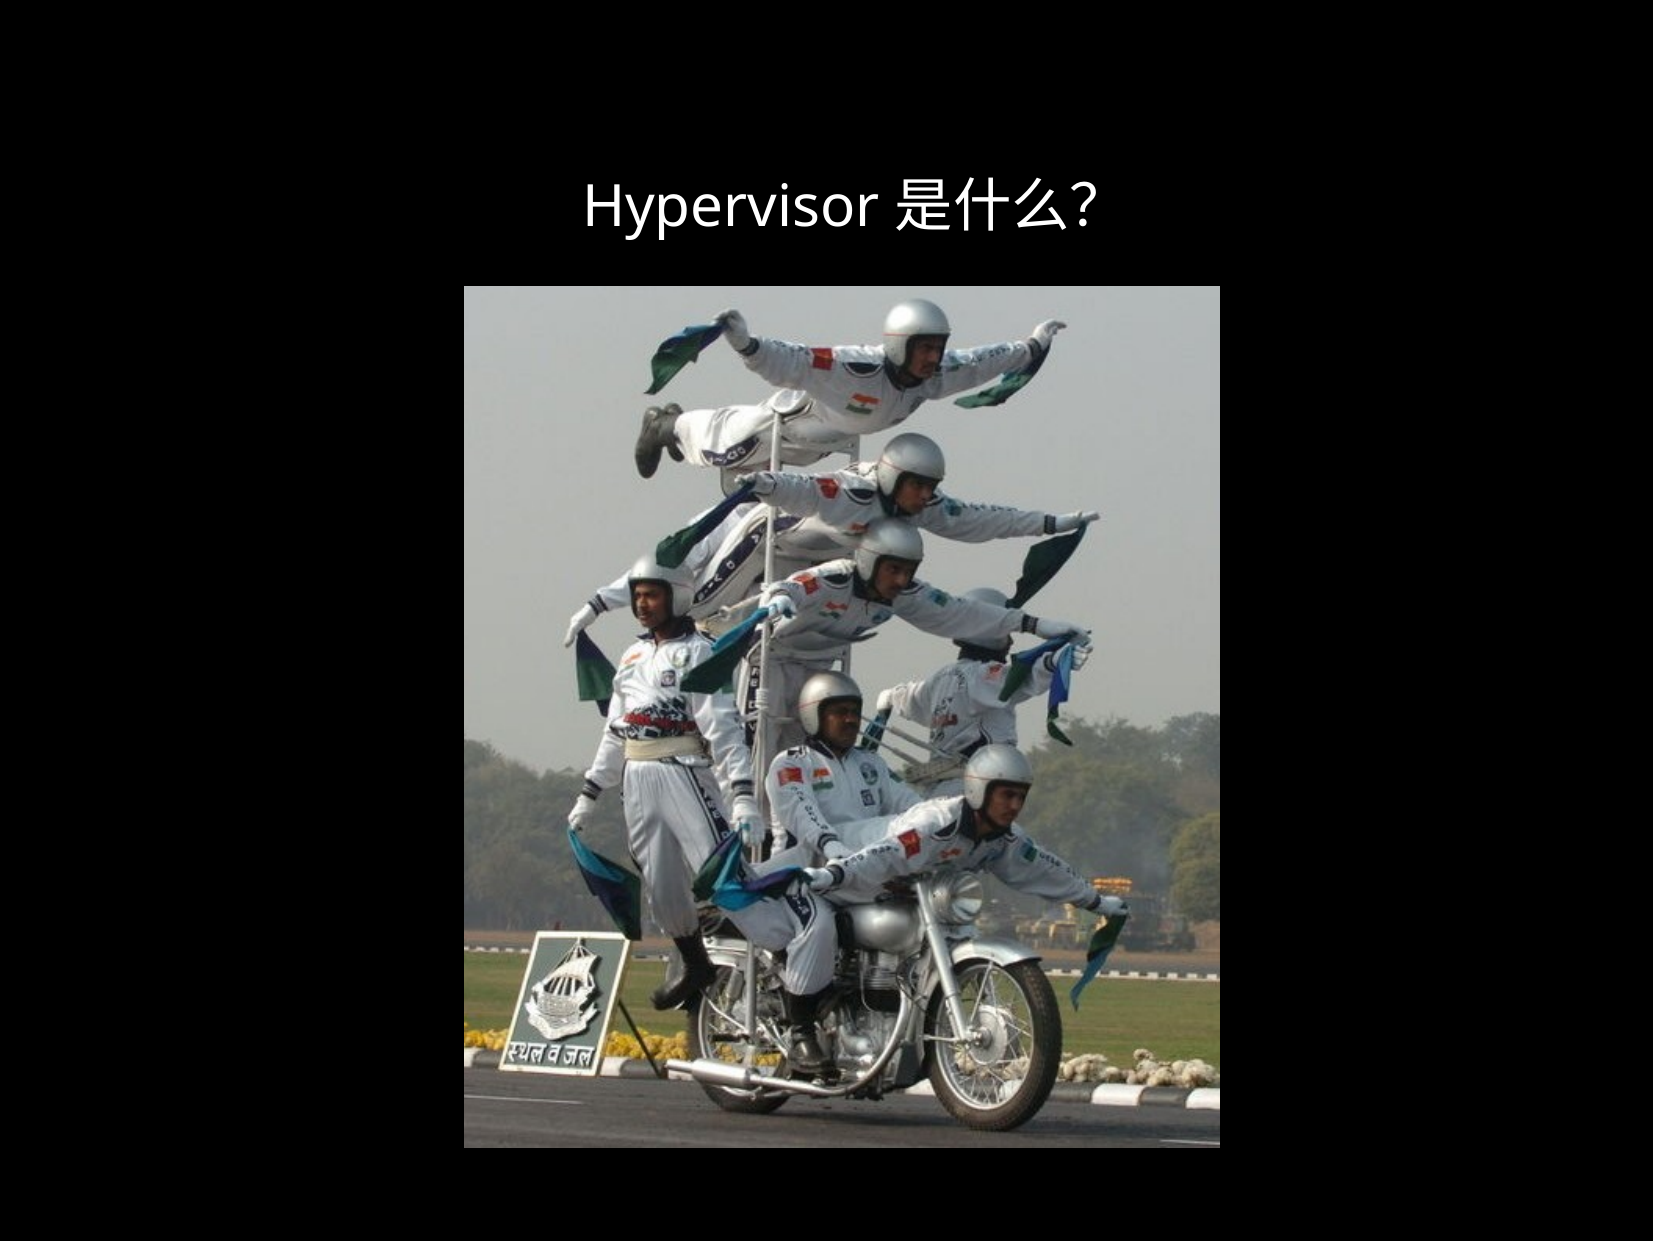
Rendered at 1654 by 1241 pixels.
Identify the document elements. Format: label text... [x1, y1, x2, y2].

picture [464, 286, 1220, 1148]
text_box Hypervisor是什么？ [567, 151, 1153, 243]
